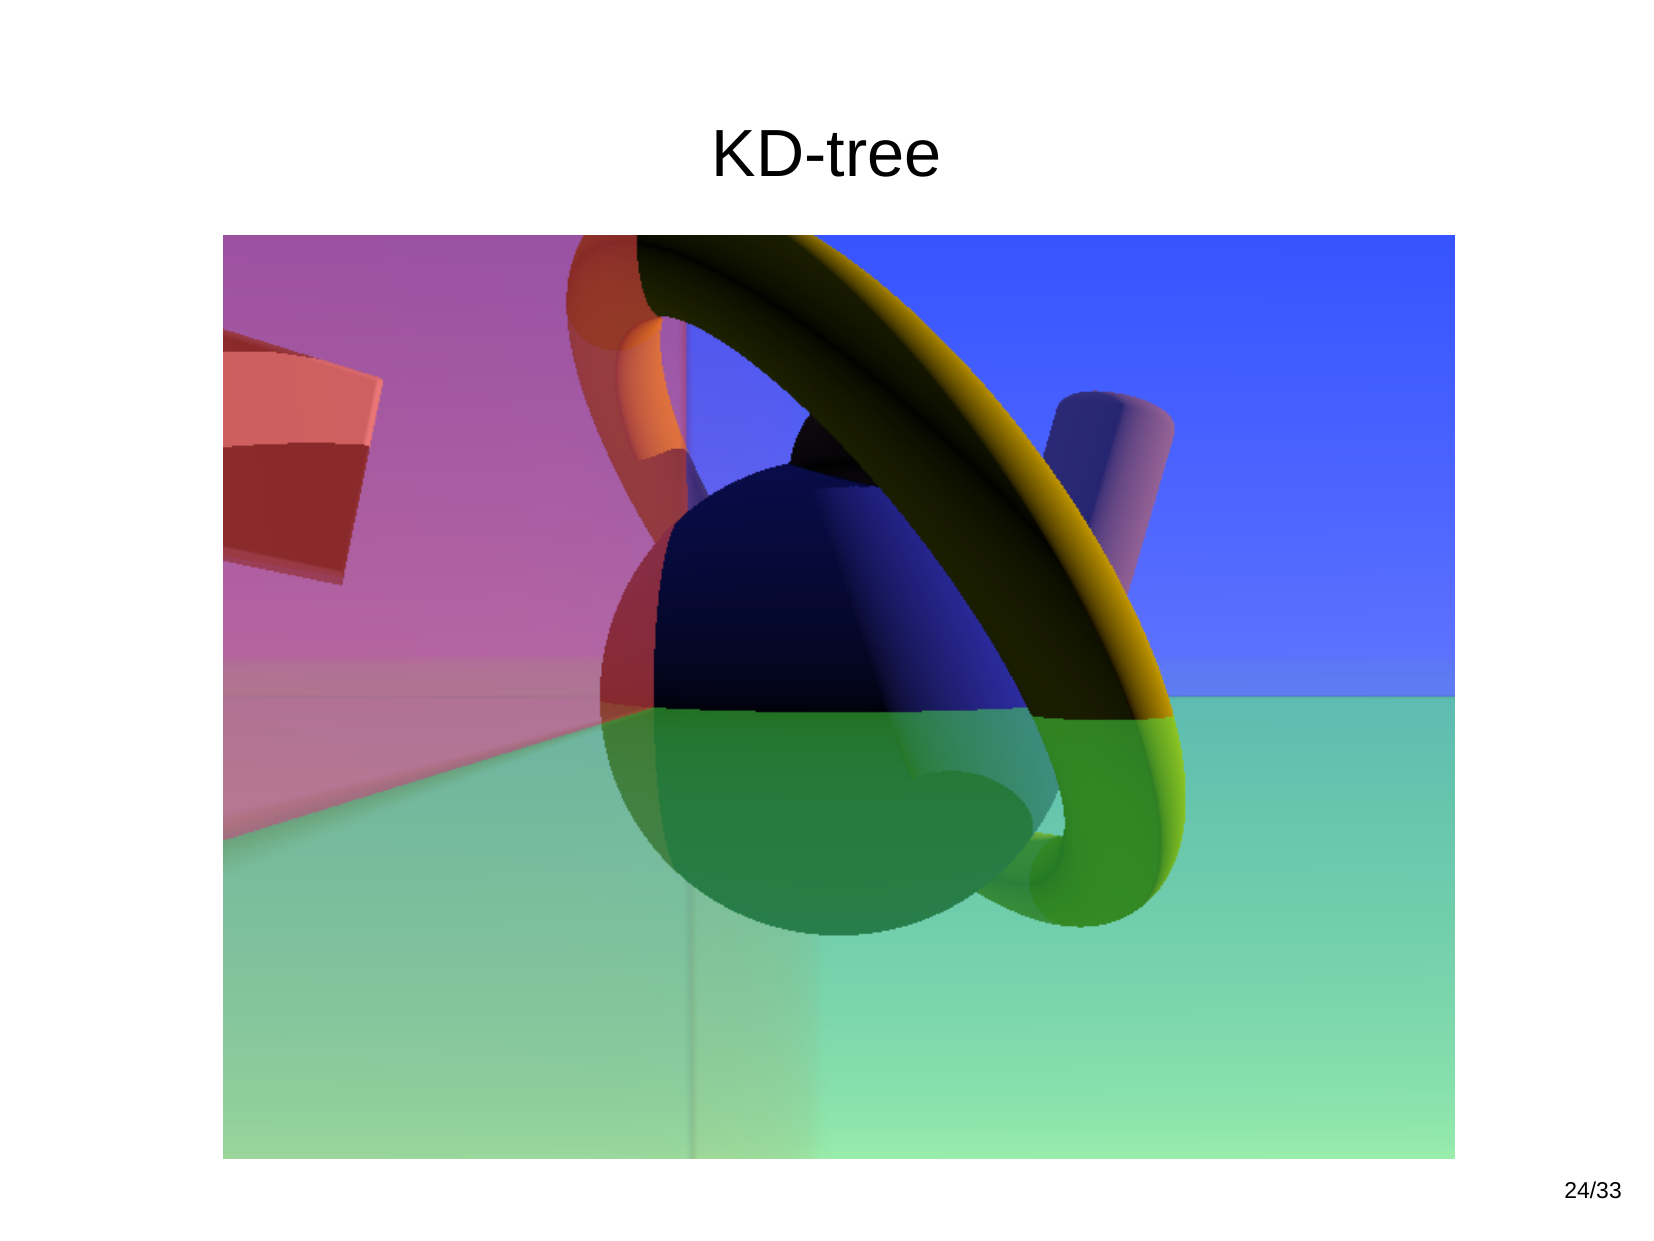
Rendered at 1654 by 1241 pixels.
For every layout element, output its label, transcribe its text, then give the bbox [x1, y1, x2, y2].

picture [223, 235, 1455, 1159]
title KD-tree [82, 49, 1571, 257]
text_box 24/33 [1549, 1170, 1637, 1211]
